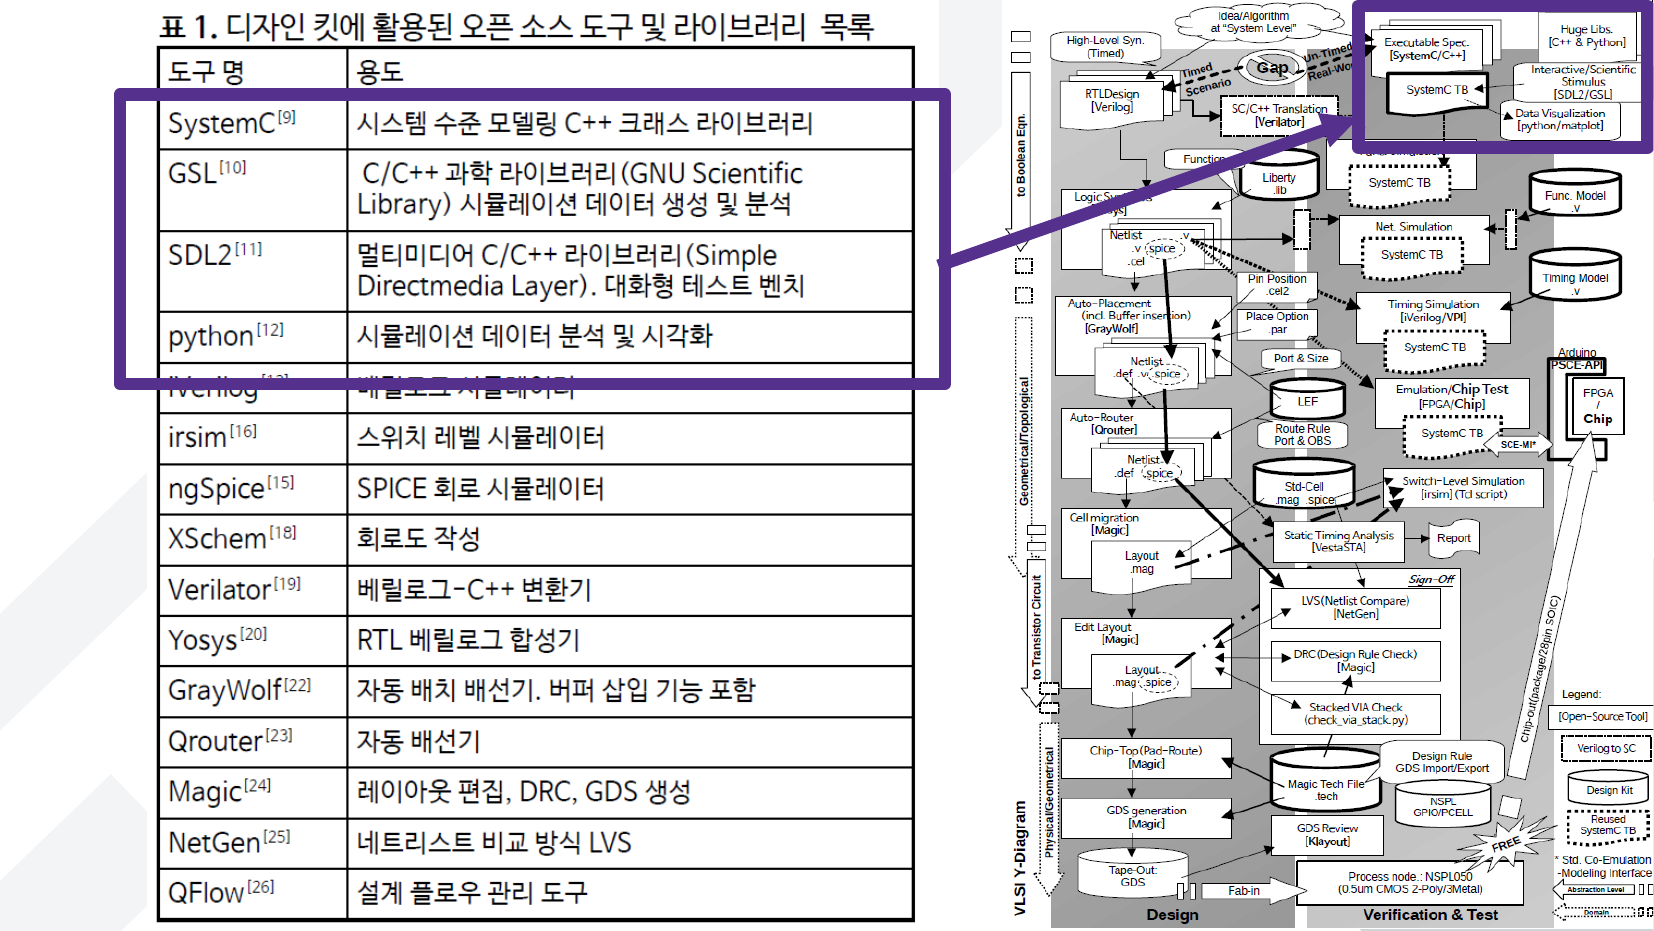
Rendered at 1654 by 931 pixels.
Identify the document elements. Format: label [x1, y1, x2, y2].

picture [1365, 12, 1641, 141]
picture [1002, 0, 1354, 236]
picture [1002, 126, 1654, 929]
picture [147, 101, 939, 378]
picture [147, 0, 939, 88]
picture [147, 390, 939, 931]
